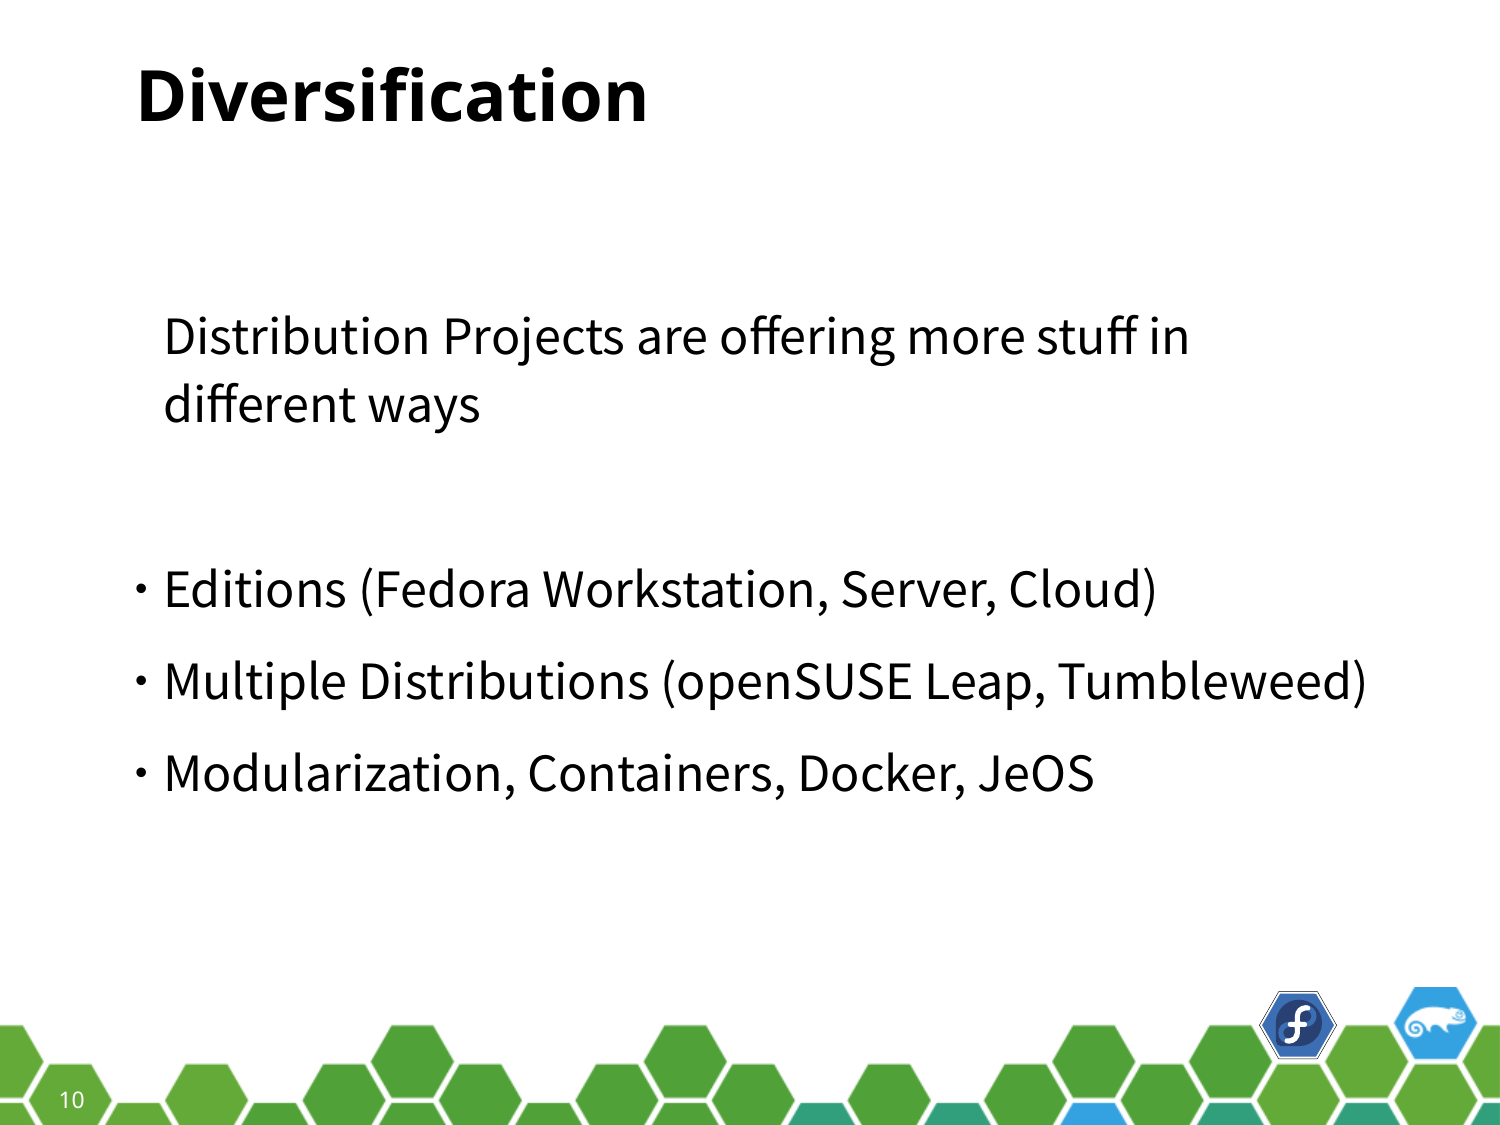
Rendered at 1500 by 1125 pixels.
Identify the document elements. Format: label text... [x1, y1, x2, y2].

picture [0, 987, 1500, 1125]
title Diversification [135, 12, 1372, 175]
list Distribution Projects are offering more stuff in different ways Editions (Fedora Workstation, Server, Cloud) Multiple Distributions (openSUSE Leap, Tumbleweed) Modularization, Containers, Docker, JeOS [135, 208, 1372, 862]
